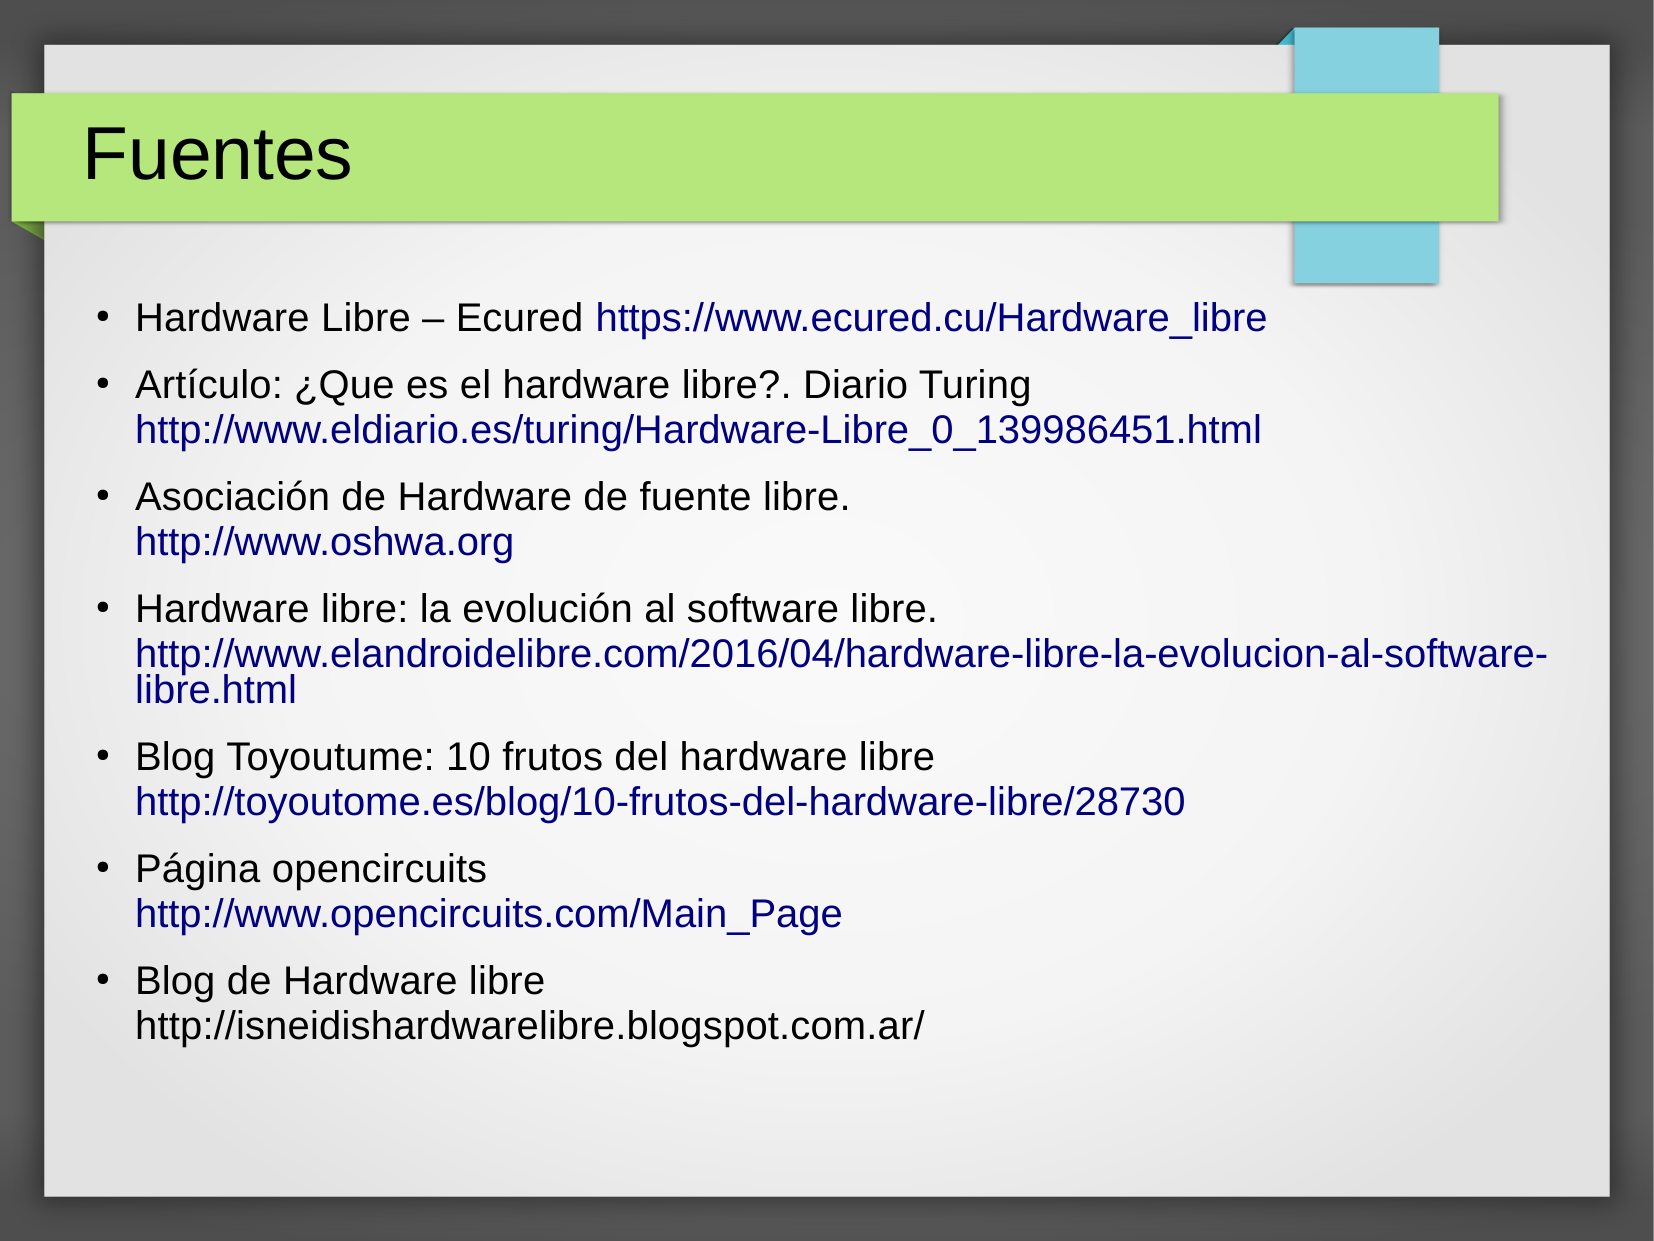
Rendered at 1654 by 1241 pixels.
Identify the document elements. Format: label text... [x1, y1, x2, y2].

list Hardware Libre – Ecured https://www.ecured.cu/Hardware_libre Artículo: ¿Que es el hardware libre?. Diario Turing http://www.eldiario.es/turing/Hardware-Libre_0_139986451.html Asociación de Hardware de fuente libre. http://www.oshwa.org Hardware libre: la evolución al software libre. http://www.elandroidelibre.com/2016/04/hardware-libre-la-evolucion-al-software-libre.html Blog Toyoutume: 10 frutos del hardware libre http://toyoutome.es/blog/10-frutos-del-hardware-libre/28730 Página opencircuits http://www.opencircuits.com/Main_Page Blog de Hardware libre http://isneidishardwarelibre.blogspot.com.ar/ [82, 295, 1571, 1015]
picture [0, 0, 1654, 1241]
title Fuentes [82, 94, 1264, 213]
